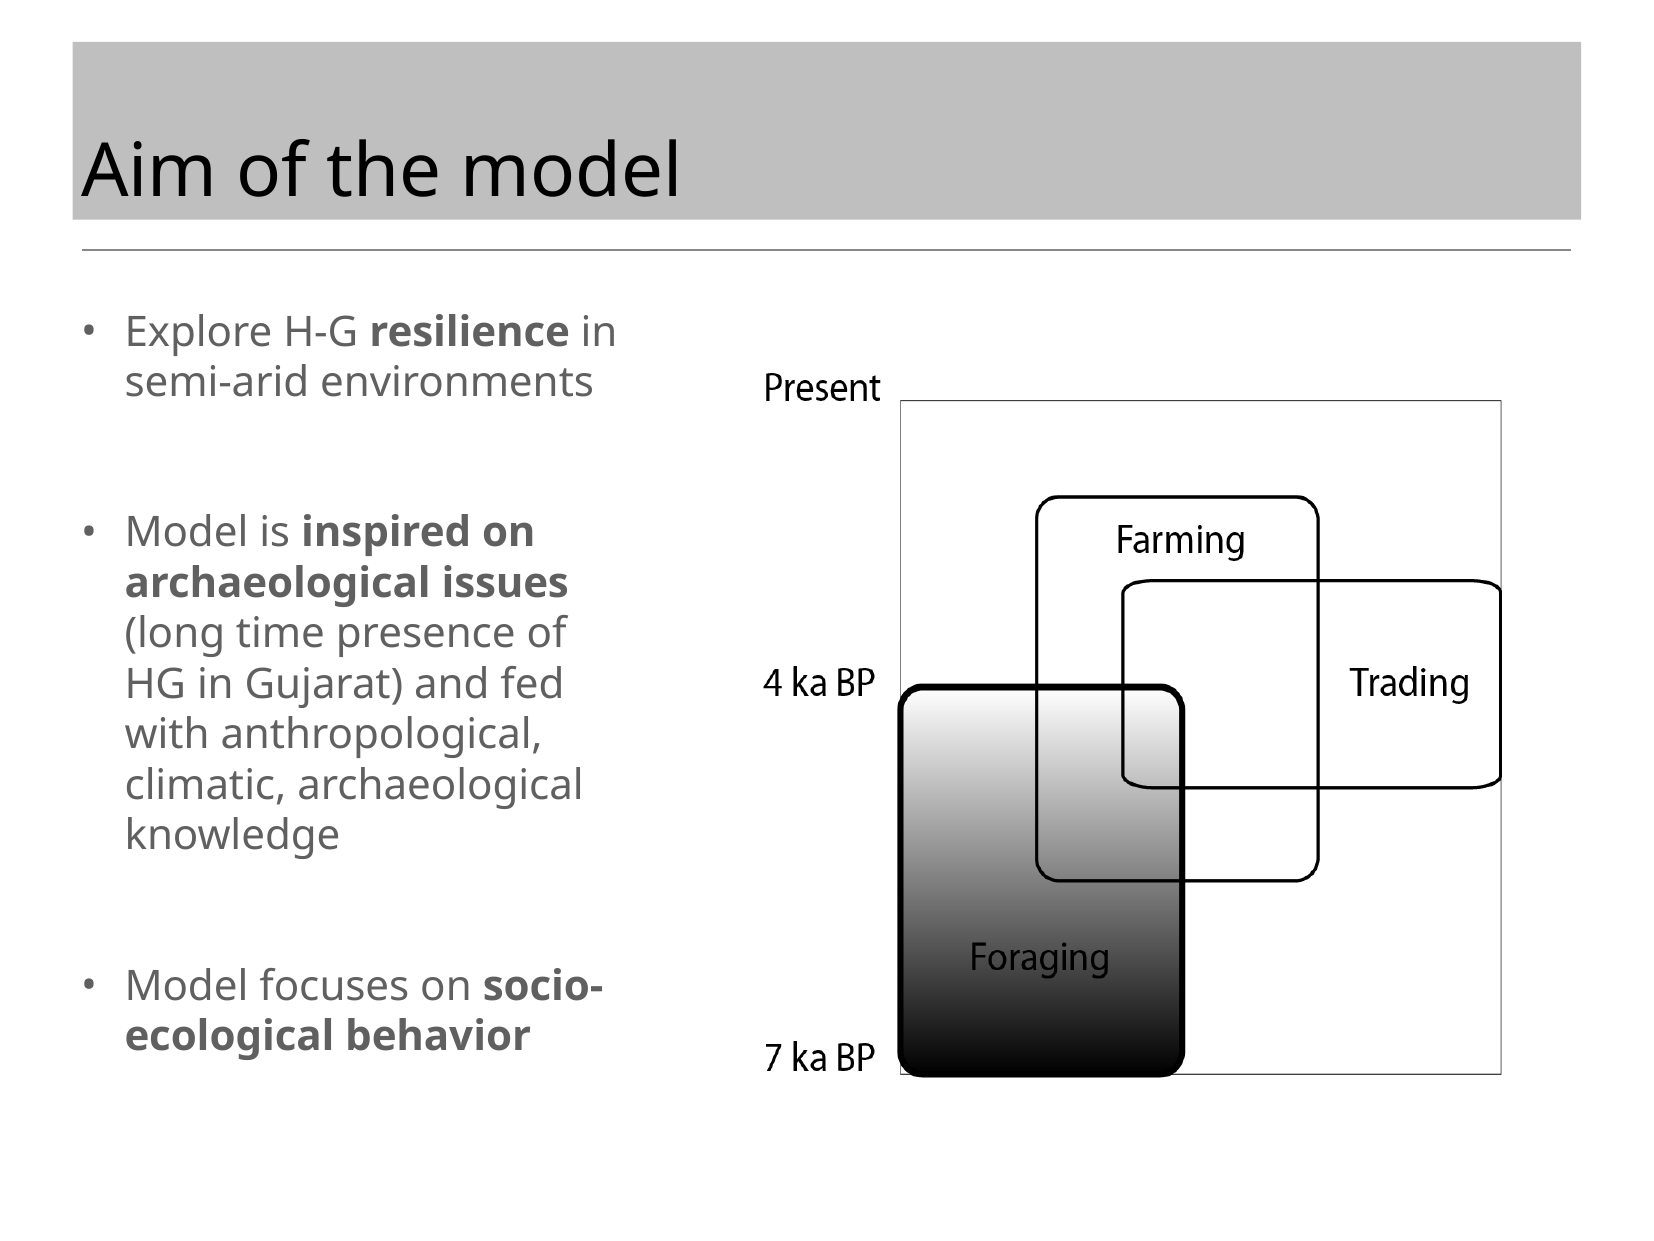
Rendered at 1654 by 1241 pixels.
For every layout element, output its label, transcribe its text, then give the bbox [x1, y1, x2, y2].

picture [763, 366, 1502, 1081]
title Aim of the model [72, 41, 1582, 220]
list Explore H-G resilience in semi-arid environments Model is inspired on archaeological issues (long time presence of HG in Gujarat) and fed with anthropological, climatic, archaeological knowledge Model focuses on socio-ecological behavior [72, 295, 637, 1220]
